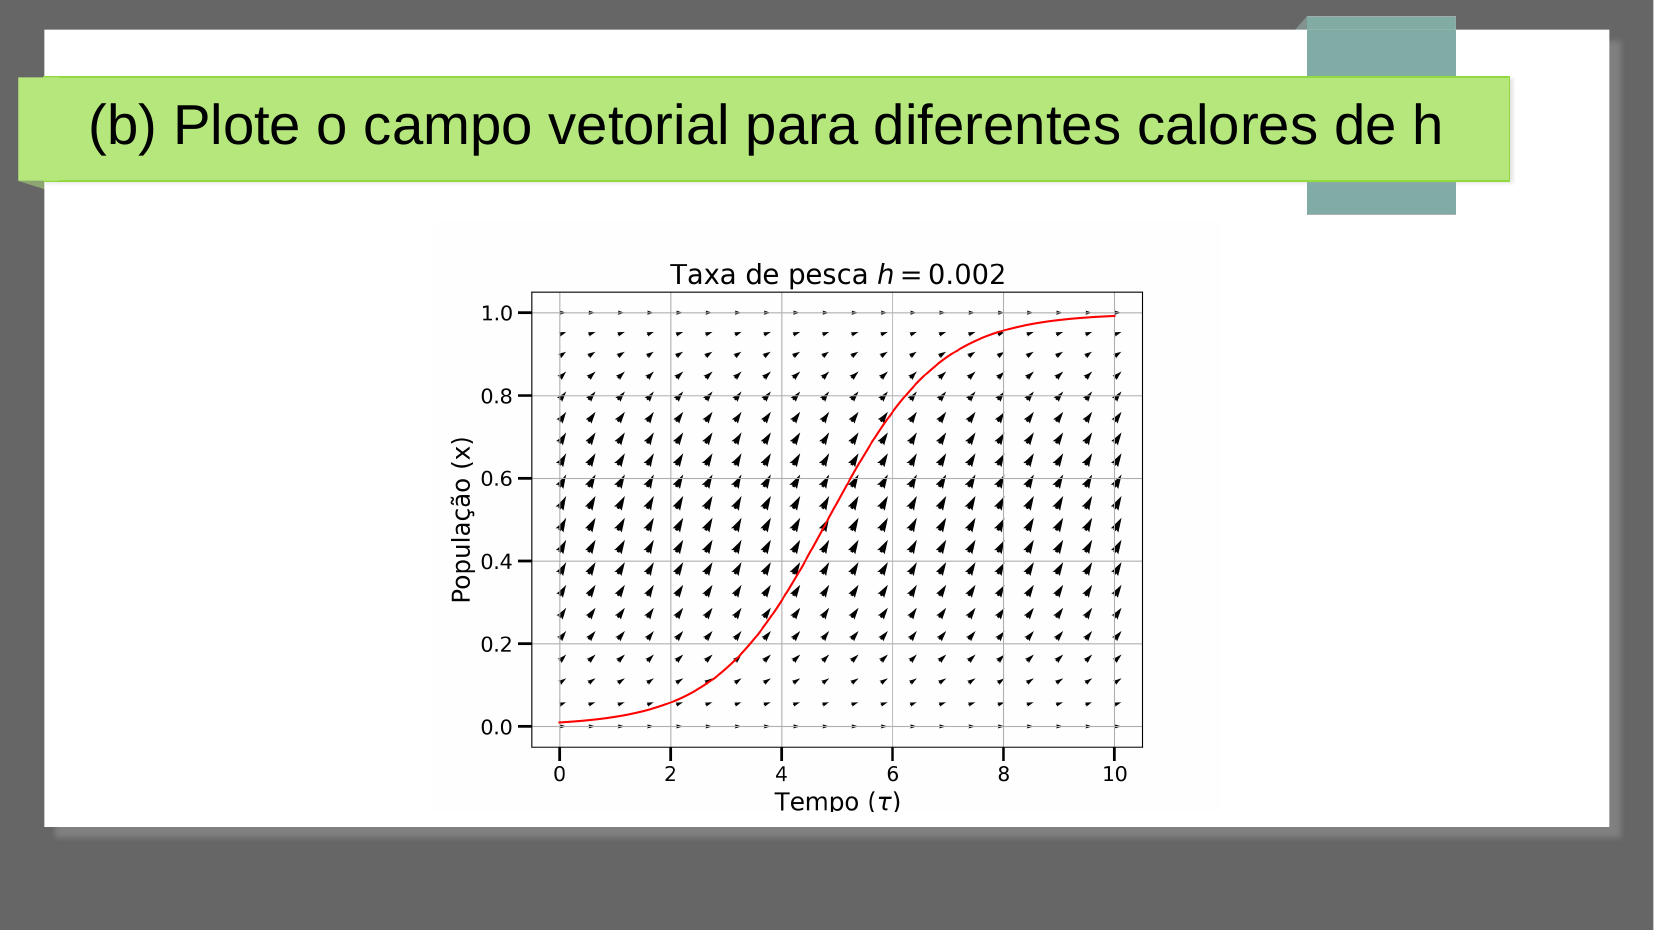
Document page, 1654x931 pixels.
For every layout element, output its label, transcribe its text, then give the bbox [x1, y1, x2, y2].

picture [433, 221, 1221, 813]
title (b) Plote o campo vetorial para diferentes calores de h [88, 73, 1506, 178]
